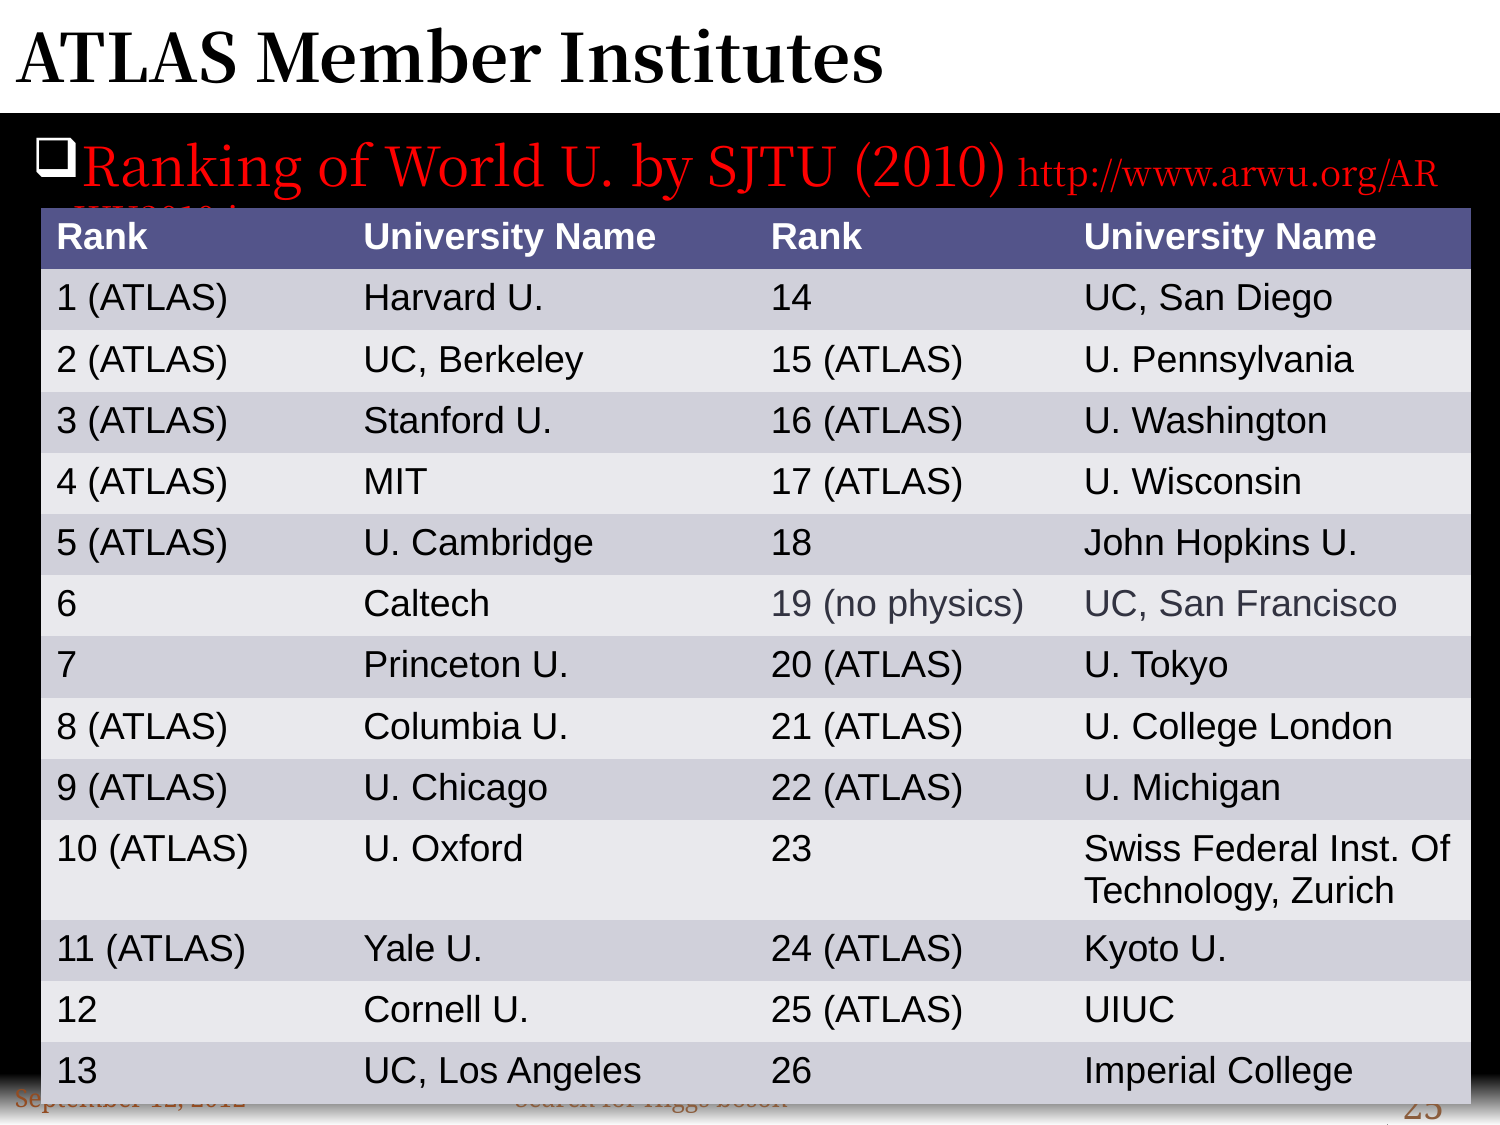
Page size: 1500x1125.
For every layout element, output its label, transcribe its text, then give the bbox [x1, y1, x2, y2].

slide_number September 12, 2012 [0, 1074, 500, 1125]
table_cell 14 [756, 269, 1069, 330]
table_cell 19 (no physics) [756, 575, 1069, 636]
table_cell Columbia U. [348, 698, 756, 759]
table_cell 8 (ATLAS) [41, 698, 348, 759]
table_cell U. Wisconsin [1069, 453, 1471, 514]
table_cell 5 (ATLAS) [41, 514, 348, 575]
table_cell 15 (ATLAS) [756, 330, 1069, 392]
table_cell 22 (ATLAS) [756, 759, 1069, 820]
table_cell 18 [756, 514, 1069, 575]
table_cell 9 (ATLAS) [41, 759, 348, 820]
table_cell 6 [41, 575, 348, 636]
table_cell U. Cambridge [348, 514, 756, 575]
table_cell Yale U. [348, 920, 756, 981]
table_cell UC, San Diego [1069, 269, 1471, 330]
table_cell U. Tokyo [1069, 636, 1471, 698]
table_cell 26 [756, 1042, 1069, 1104]
table_cell 1 (ATLAS) [41, 269, 348, 330]
table_cell U. Oxford [348, 820, 756, 920]
table_cell Kyoto U. [1069, 920, 1471, 981]
table_cell Stanford U. [348, 392, 756, 453]
table_cell Cornell U. [348, 981, 756, 1042]
table_cell 23 [756, 820, 1069, 920]
table_cell 17 (ATLAS) [756, 453, 1069, 514]
table_cell 4 (ATLAS) [41, 453, 348, 514]
table_cell MIT [348, 453, 756, 514]
slide_number <number> [1387, 1074, 1500, 1125]
list Ranking of World U. by SJTU (2010) http://www.arwu.org/ARWU2010.jsp [0, 125, 1475, 1063]
table_header University Name [1069, 208, 1471, 269]
table_cell Princeton U. [348, 636, 756, 698]
table_cell 21 (ATLAS) [756, 698, 1069, 759]
table_cell U. Michigan [1069, 759, 1471, 820]
table_cell Caltech [348, 575, 756, 636]
title ATLAS Member Institutes [0, 0, 1500, 113]
table_header University Name [348, 208, 756, 269]
table_cell U. Pennsylvania [1069, 330, 1471, 392]
table_header Rank [41, 208, 348, 269]
table_header Rank [756, 208, 1069, 269]
footer Search for Higgs boson [500, 1104, 1387, 1125]
table_cell 25 (ATLAS) [756, 981, 1069, 1042]
table_cell Swiss Federal Inst. Of Technology, Zurich [1069, 820, 1471, 920]
table_cell 16 (ATLAS) [756, 392, 1069, 453]
table_cell Imperial College [1069, 1042, 1471, 1104]
table_cell 20 (ATLAS) [756, 636, 1069, 698]
table_cell U. College London [1069, 698, 1471, 759]
table_cell UC, San Francisco [1069, 575, 1471, 636]
table_cell U. Chicago [348, 759, 756, 820]
table_cell UC, Berkeley [348, 330, 756, 392]
table_cell 24 (ATLAS) [756, 920, 1069, 981]
table_cell 10 (ATLAS) [41, 820, 348, 920]
table_cell 12 [41, 981, 348, 1042]
table_cell Harvard U. [348, 269, 756, 330]
table_cell 2 (ATLAS) [41, 330, 348, 392]
table_cell 3 (ATLAS) [41, 392, 348, 453]
table_cell U. Washington [1069, 392, 1471, 453]
table_cell 13 [41, 1042, 348, 1104]
table_cell 7 [41, 636, 348, 698]
table_cell UIUC [1069, 981, 1471, 1042]
table_cell John Hopkins U. [1069, 514, 1471, 575]
table_cell UC, Los Angeles [348, 1042, 756, 1104]
table_cell 11 (ATLAS) [41, 920, 348, 981]
